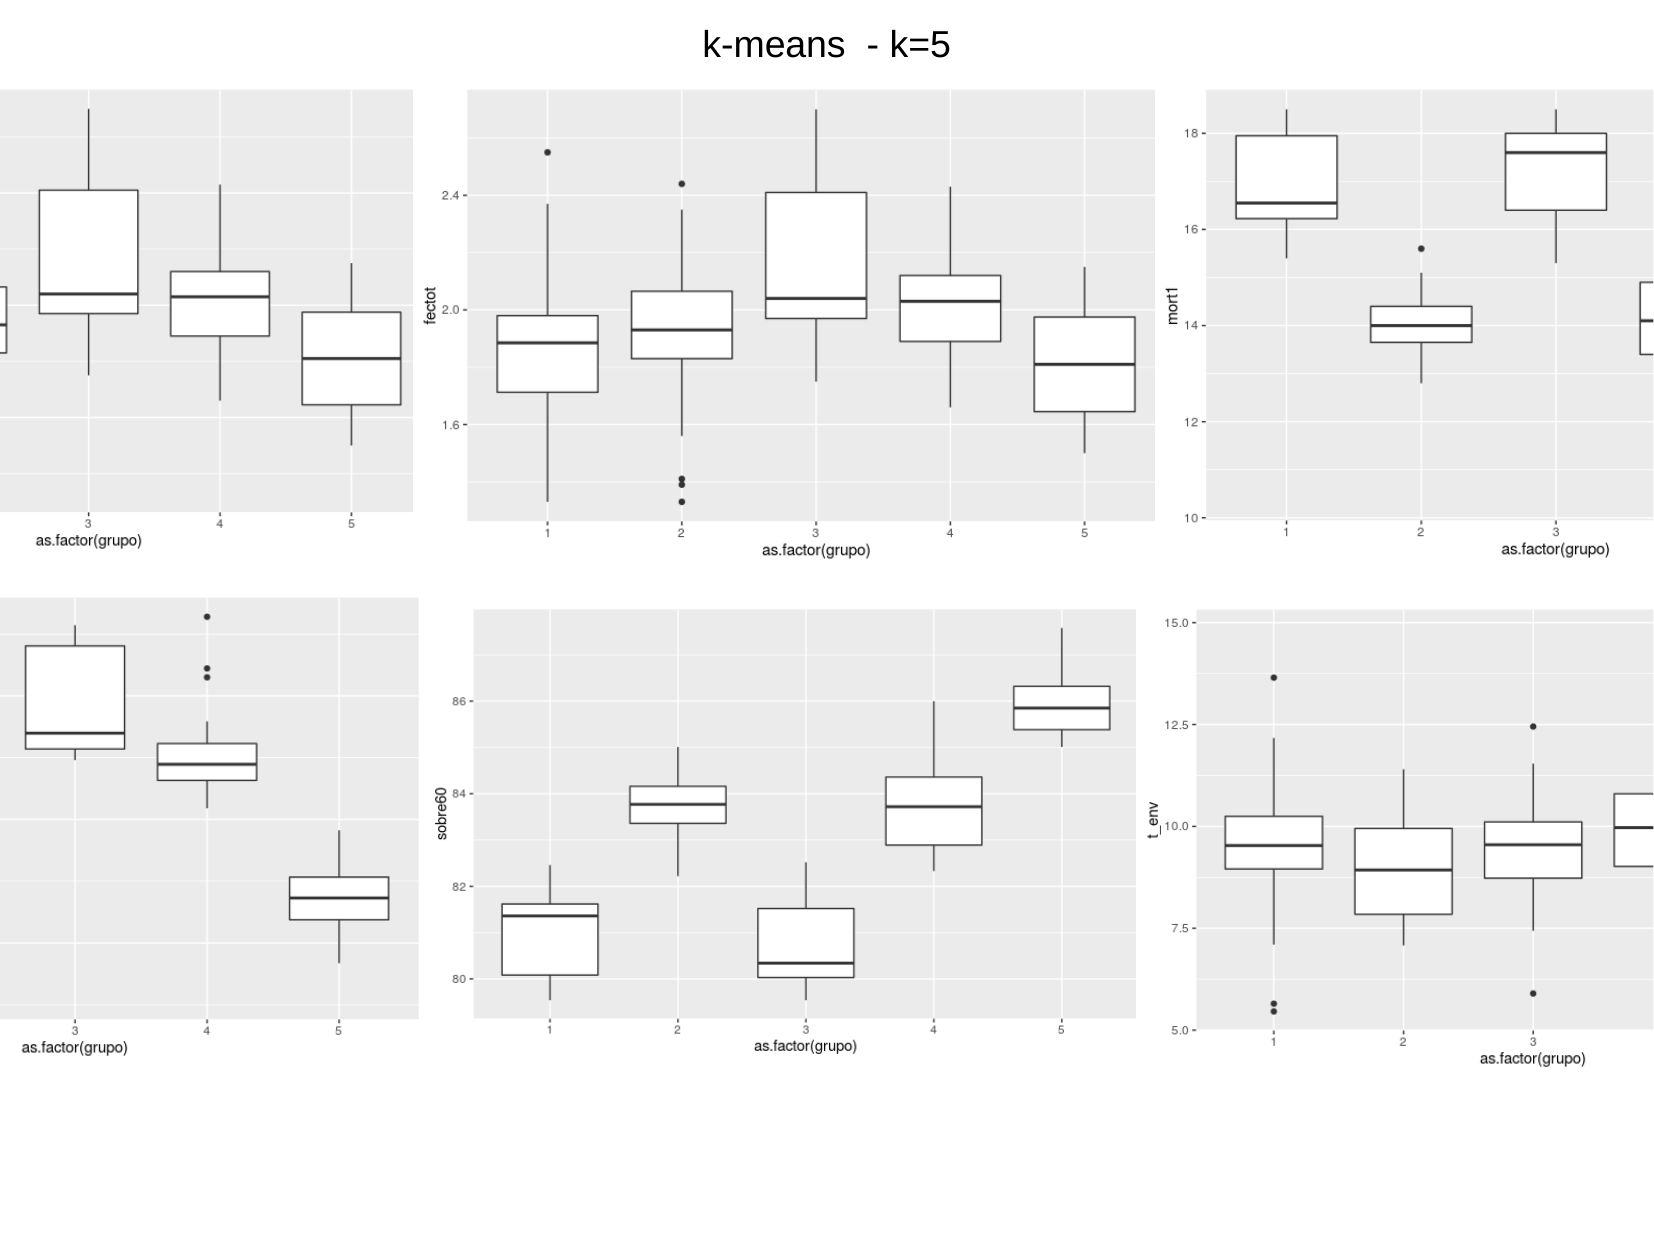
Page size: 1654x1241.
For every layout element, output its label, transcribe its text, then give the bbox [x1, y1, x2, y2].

title k-means - k=5 [82, 0, 1571, 82]
picture [0, 82, 1654, 566]
picture [0, 590, 1654, 1074]
